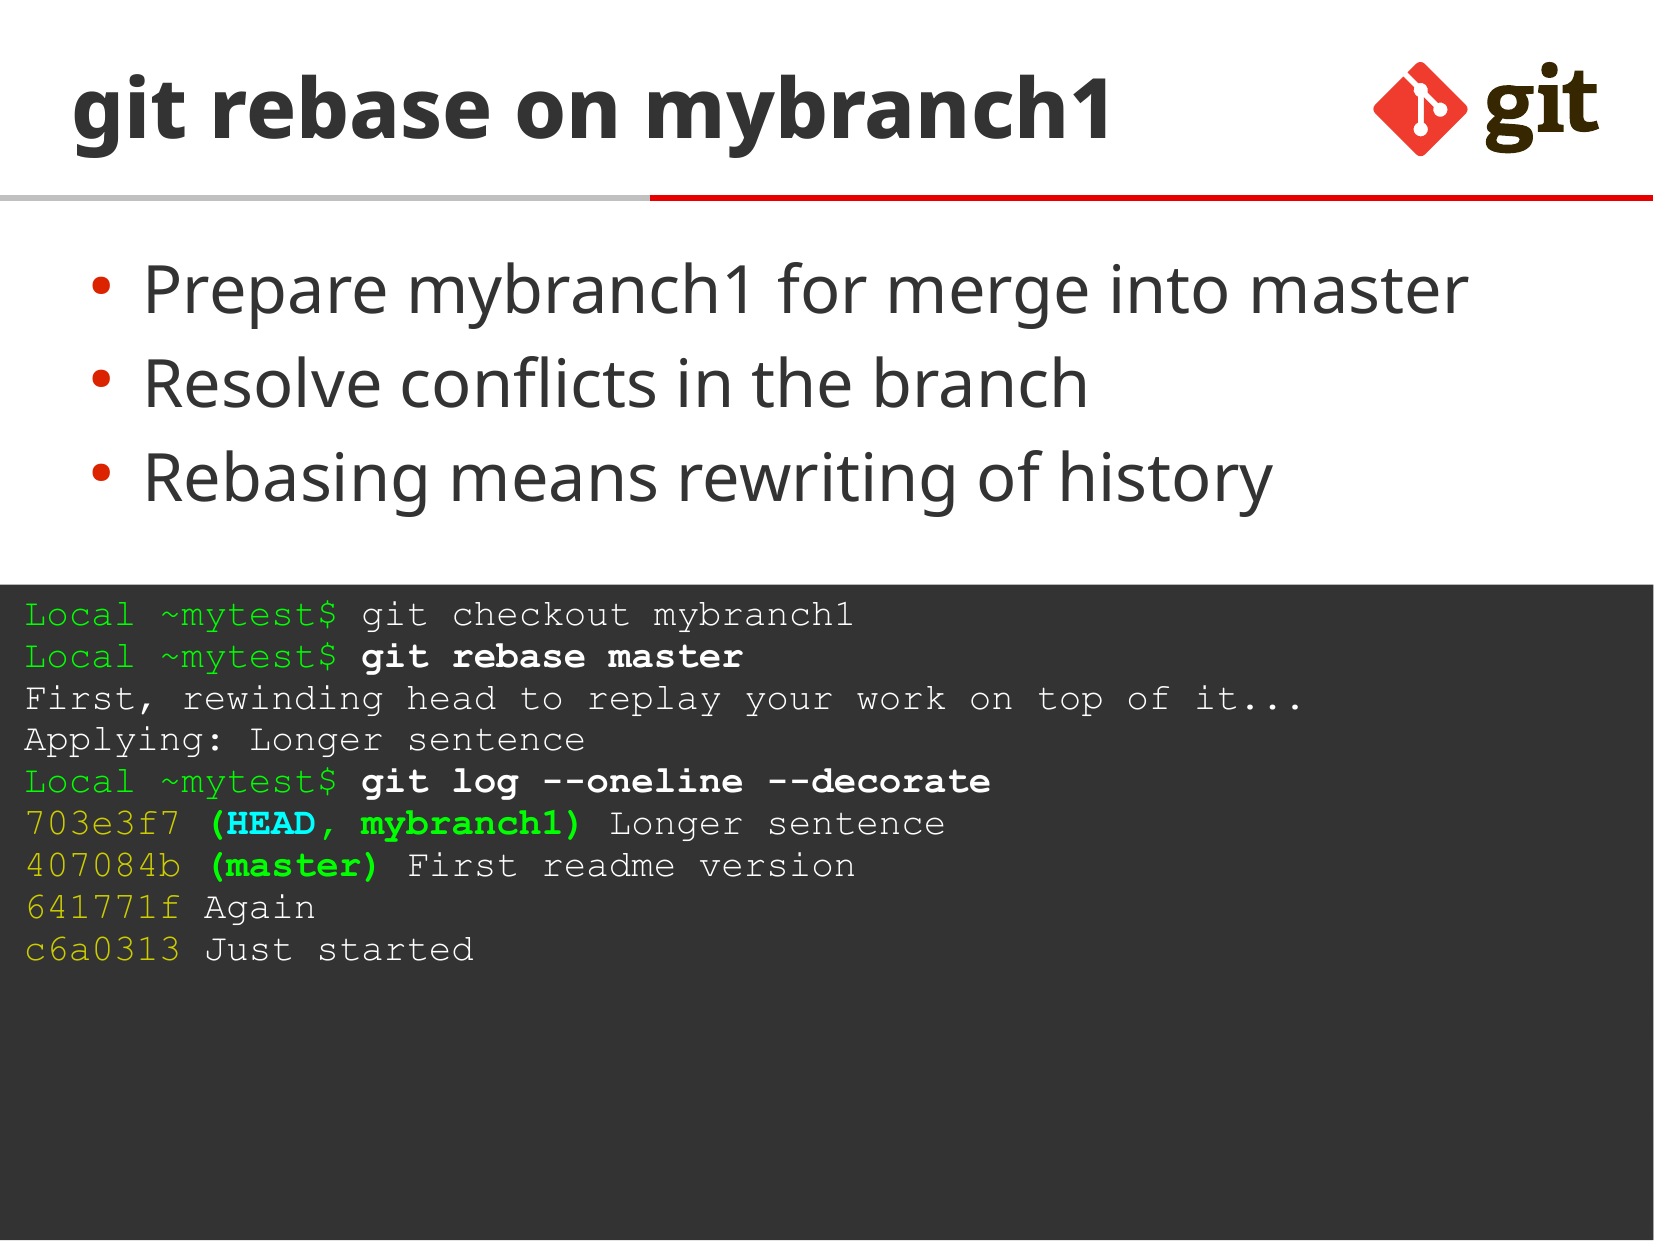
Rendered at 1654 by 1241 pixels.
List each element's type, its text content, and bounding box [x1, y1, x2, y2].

text_box Local ~mytest$ git checkout mybranch1 Local ~mytest$ git rebase master First, rewinding head to replay your work on top of it... Applying: Longer sentence Local ~mytest$ git log --oneline --decorate 703e3f7 (HEAD, mybranch1) Longer sentence 407084b (master) First readme version 641771f Again c6a0313 Just started [0, 584, 1654, 1241]
title git rebase on mybranch1 [56, 36, 1546, 175]
list Prepare mybranch1 for merge into master Resolve conflicts in the branch Rebasing means rewriting of history [56, 239, 1595, 522]
